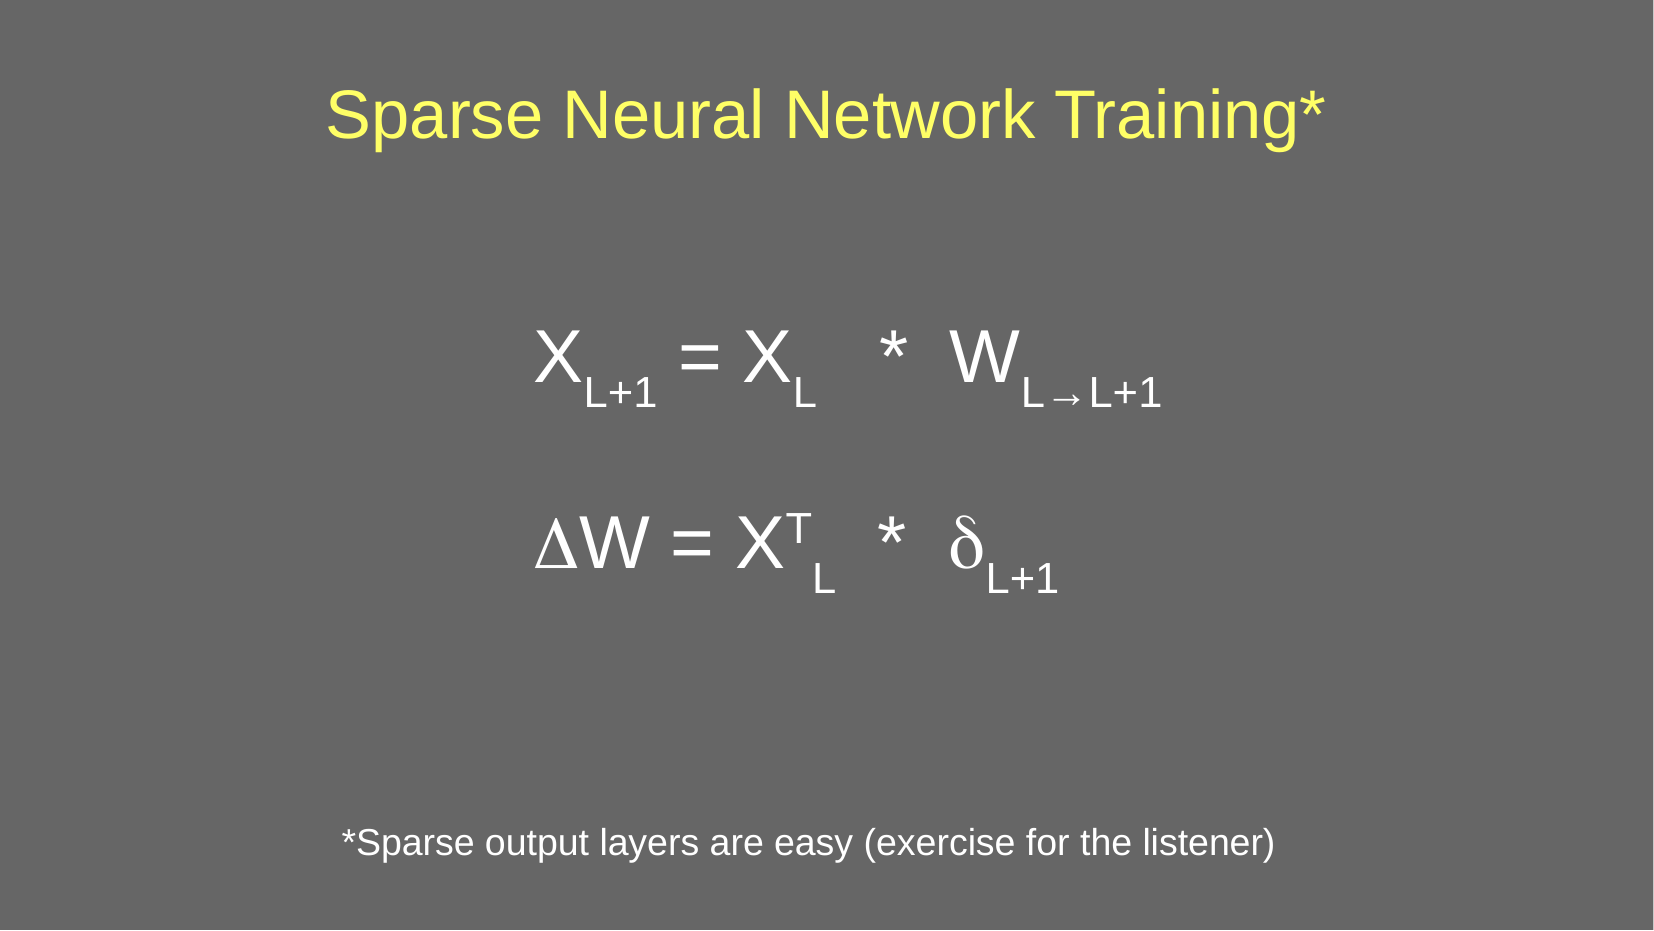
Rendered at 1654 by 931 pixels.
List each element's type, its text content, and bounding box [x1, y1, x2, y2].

text_box XL+1 = XL * WL→L+1 DW = XTL * dL+1 [447, 307, 1381, 931]
title Sparse Neural Network Training* [82, 36, 1571, 193]
text_box *Sparse output layers are easy (exercise for the listener) [326, 814, 1377, 931]
